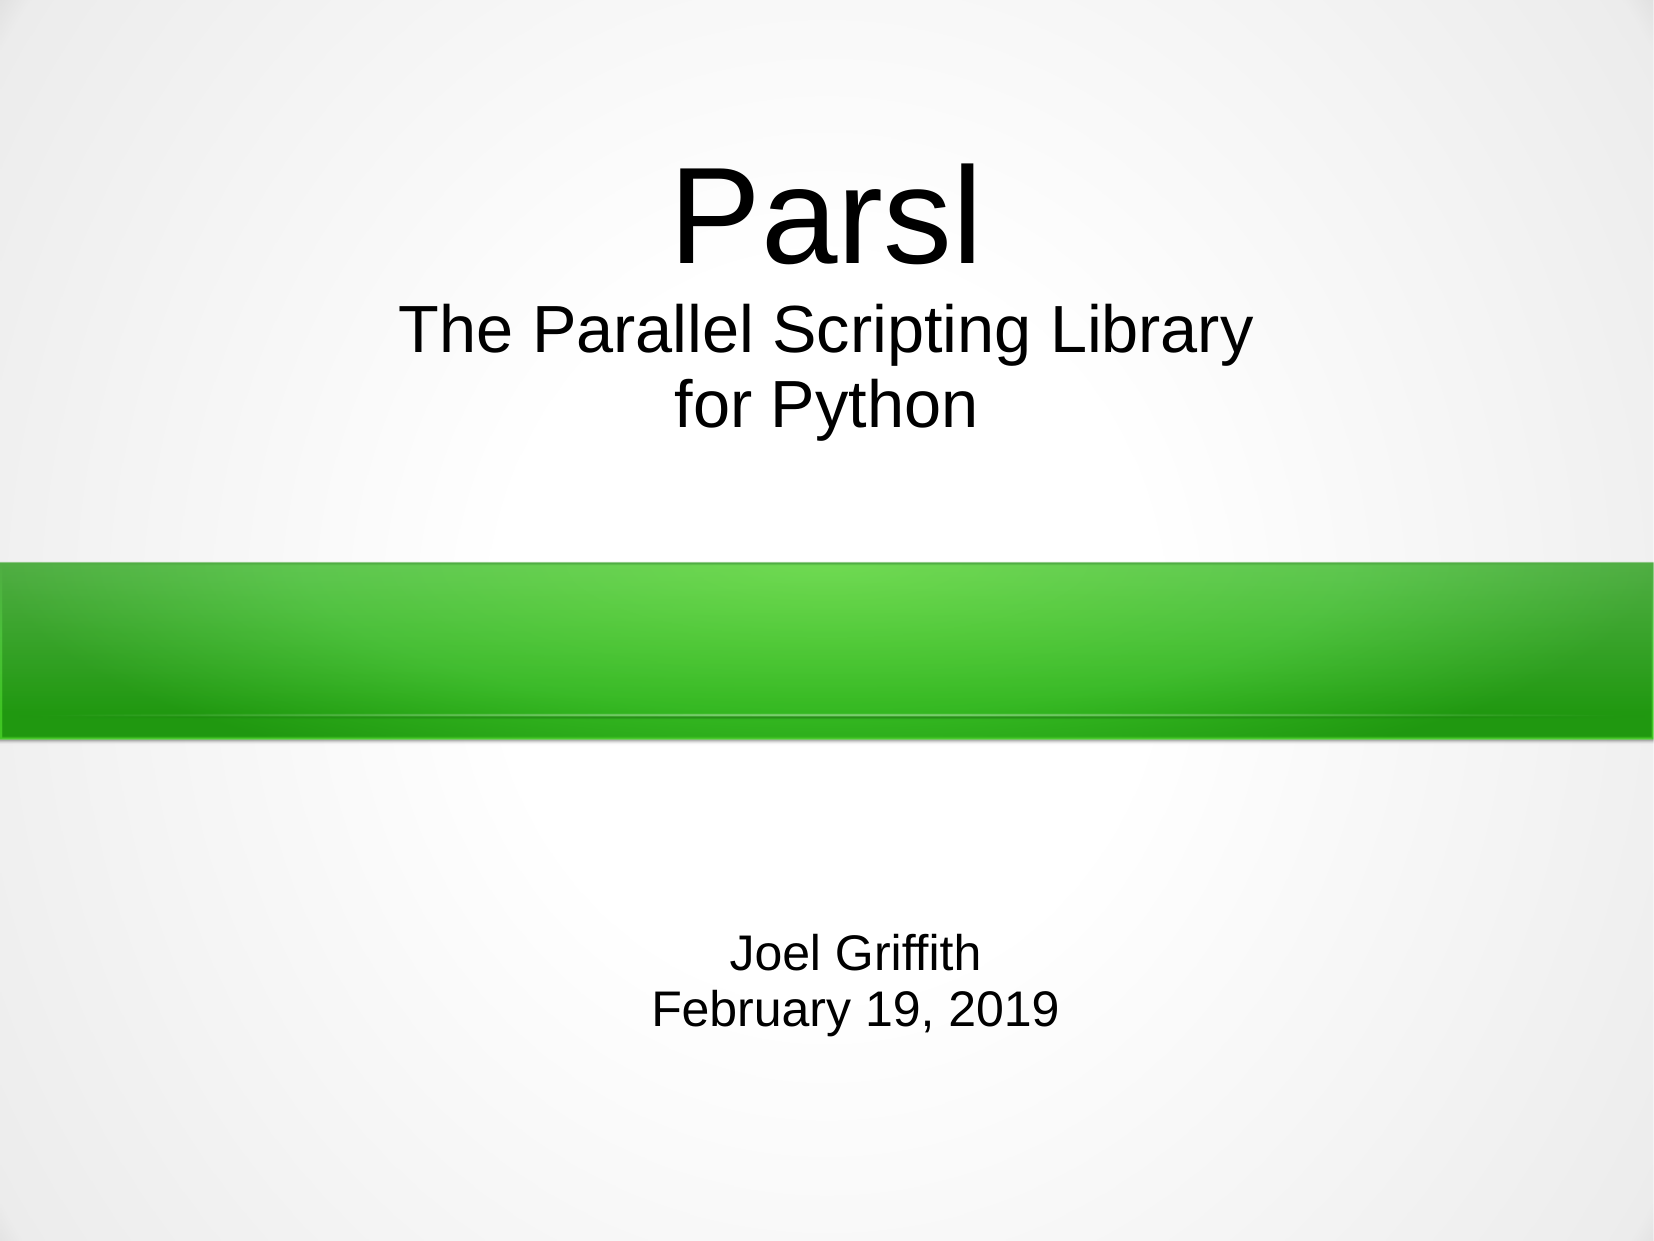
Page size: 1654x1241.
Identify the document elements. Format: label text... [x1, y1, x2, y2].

text_box Joel Griffith February 19, 2019 [636, 918, 1075, 1045]
picture [0, 0, 1654, 1241]
text_box Parsl The Parallel Scripting Library for Python [234, 131, 1420, 450]
